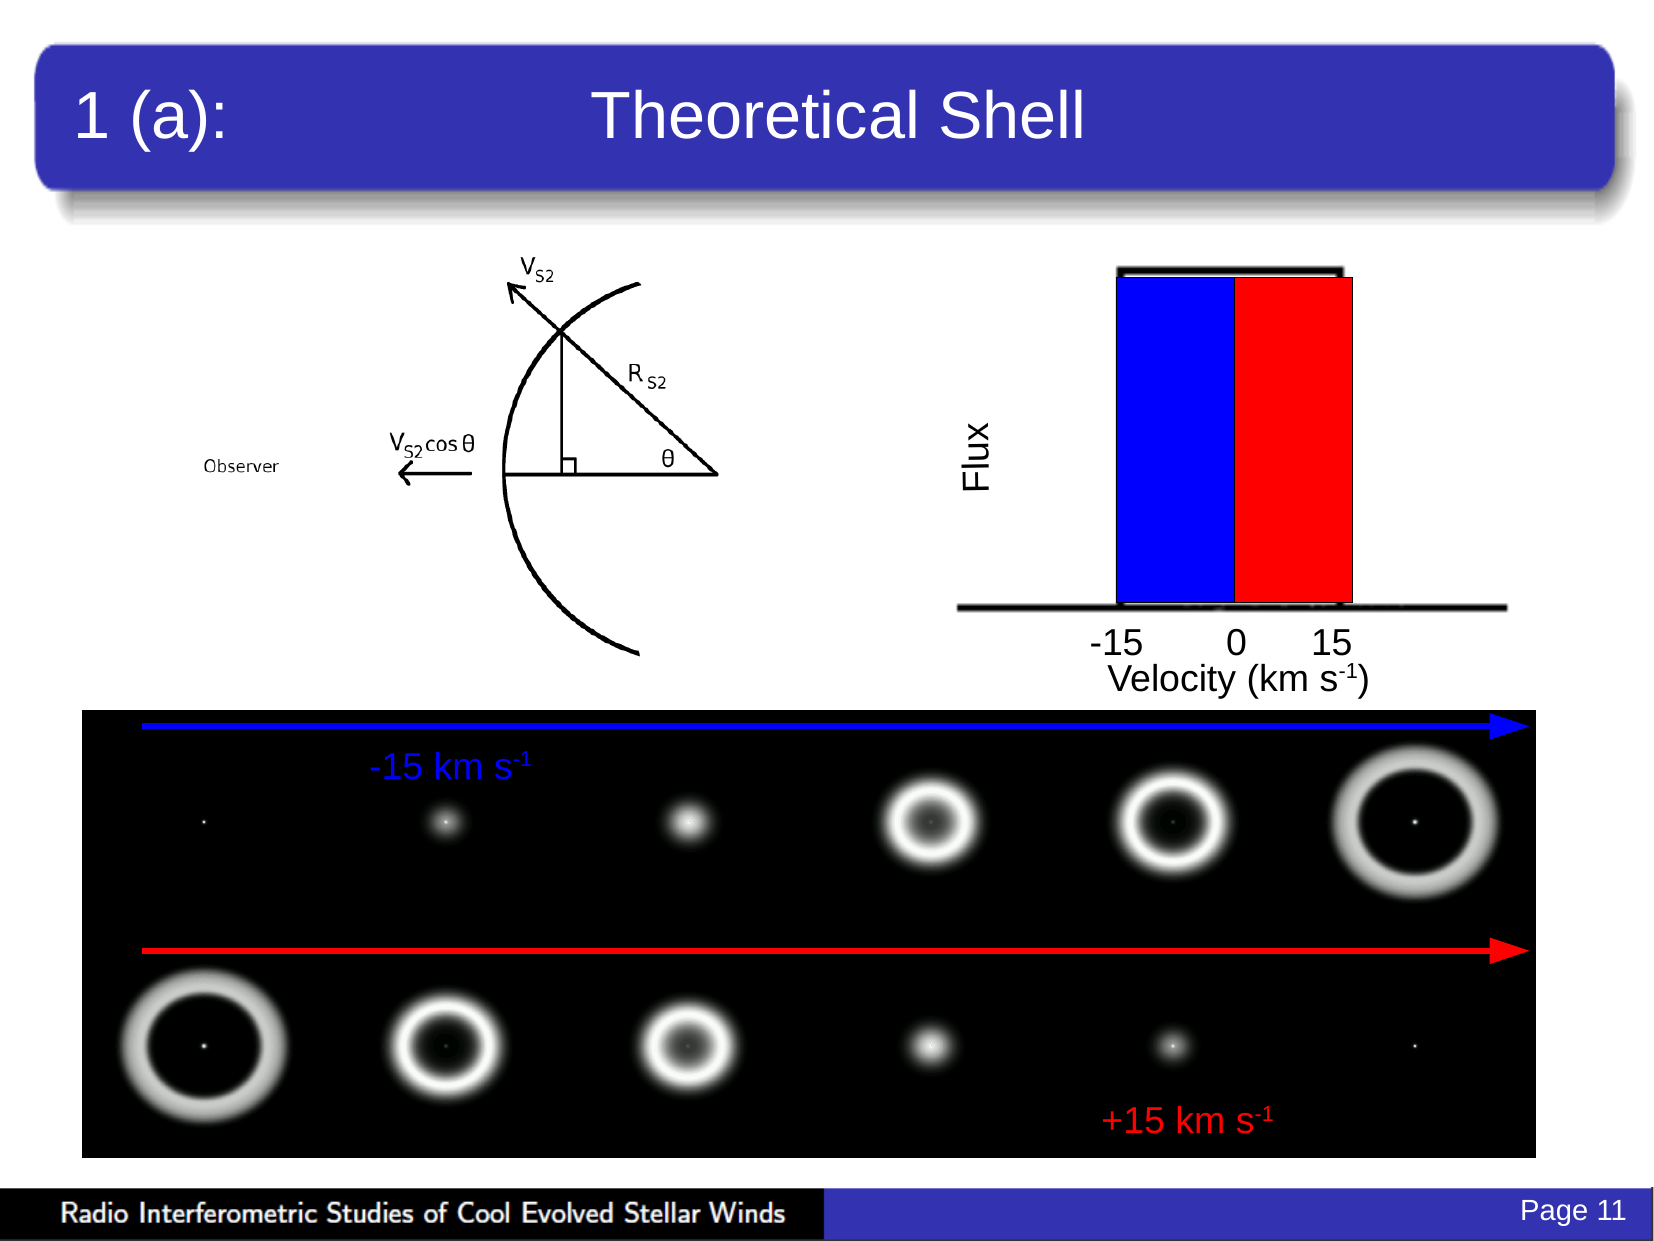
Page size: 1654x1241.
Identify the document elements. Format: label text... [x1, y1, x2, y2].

text_box +15 km s-1 [1086, 1092, 1294, 1151]
text_box Velocity (km s-1) [1092, 671, 1418, 708]
text_box -15 0 15 [1074, 614, 1459, 671]
text_box Page 11 [814, 1187, 1642, 1235]
text_box 1 (a): Theoretical Shell [59, 70, 1595, 236]
picture [0, 1187, 1654, 1241]
text_box [1116, 277, 1353, 603]
picture [82, 710, 1536, 1158]
picture [23, 29, 1648, 686]
text_box -15 km s-1 [354, 738, 562, 797]
text_box Flux [944, 324, 1005, 509]
